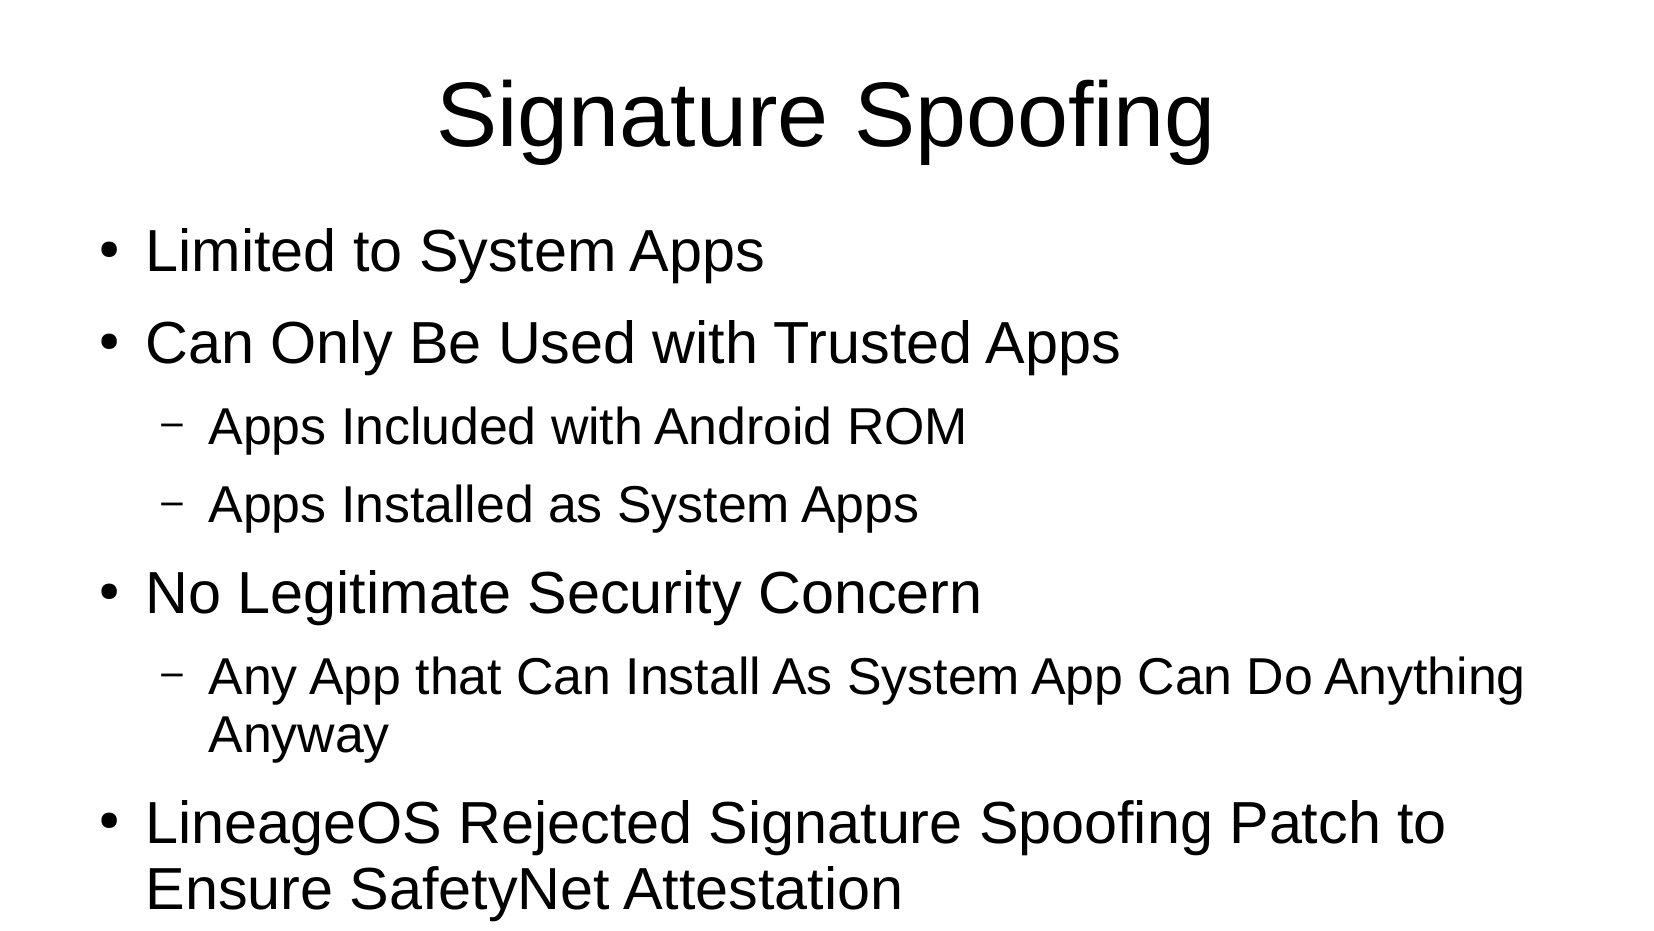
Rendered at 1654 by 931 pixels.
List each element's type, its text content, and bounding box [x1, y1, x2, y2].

list Limited to System Apps Can Only Be Used with Trusted Apps Apps Included with Android ROM Apps Installed as System Apps No Legitimate Security Concern Any App that Can Install As System App Can Do Anything Anyway LineageOS Rejected Signature Spoofing Patch to Ensure SafetyNet Attestation [82, 217, 1571, 931]
title Signature Spoofing [82, 37, 1571, 193]
